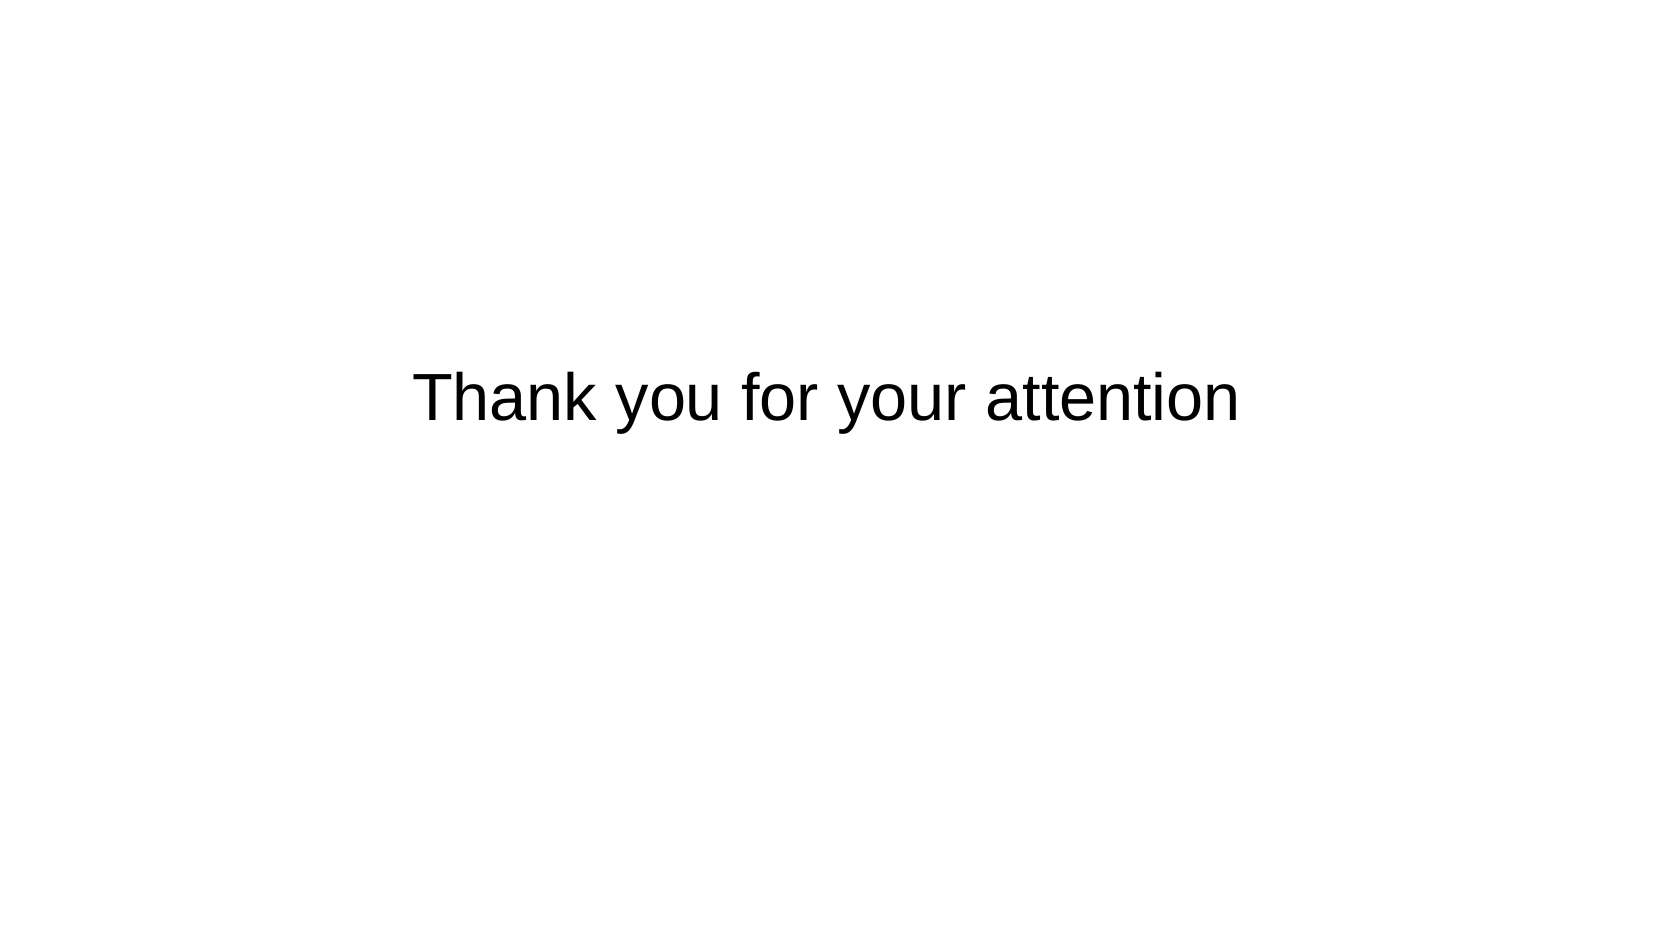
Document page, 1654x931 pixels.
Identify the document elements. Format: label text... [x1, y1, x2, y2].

subtitle Thank you for your attention [82, 37, 1571, 757]
